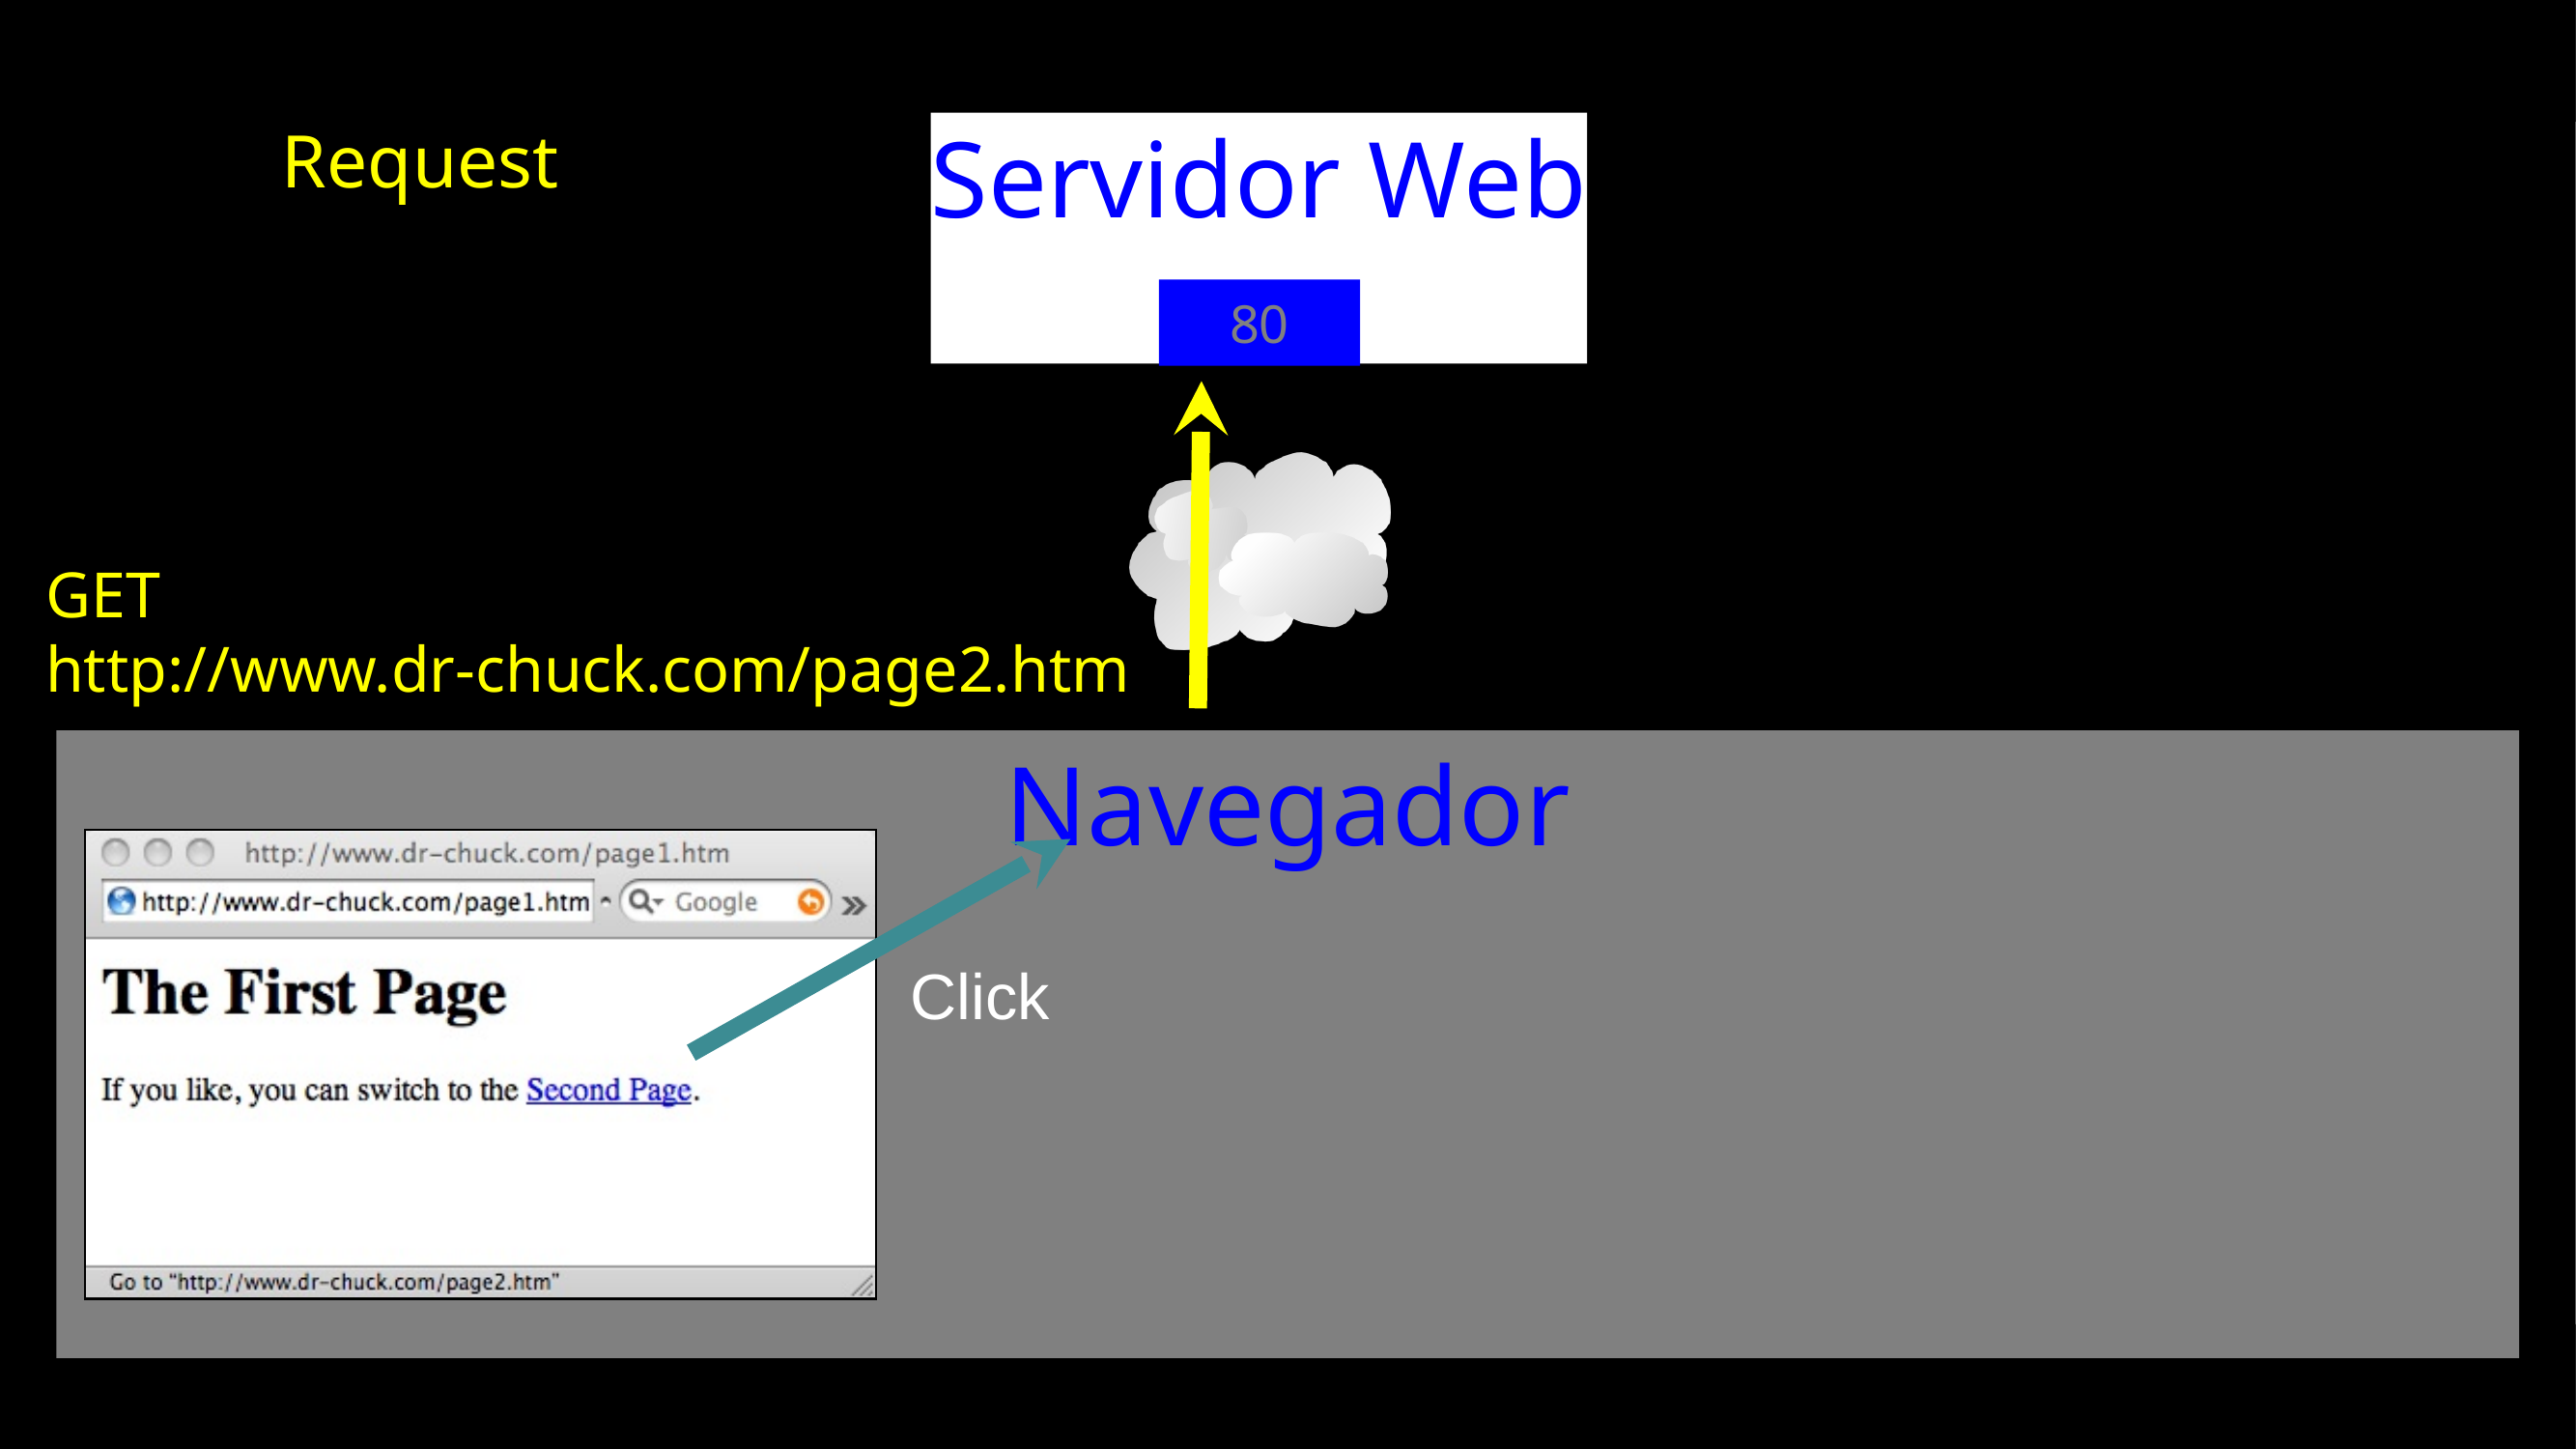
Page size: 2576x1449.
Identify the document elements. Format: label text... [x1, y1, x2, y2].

picture [1208, 452, 1391, 650]
picture [86, 831, 875, 1298]
picture [1129, 452, 1191, 586]
text_box Request [267, 108, 574, 211]
text_box Servidor Web [930, 112, 1588, 364]
text_box GET http://www.dr-chuck.com/page2.htm [45, 586, 1192, 673]
text_box 80 [1158, 279, 1361, 366]
text_box Click [895, 947, 1064, 1039]
text_box Navegador [56, 730, 2520, 1358]
